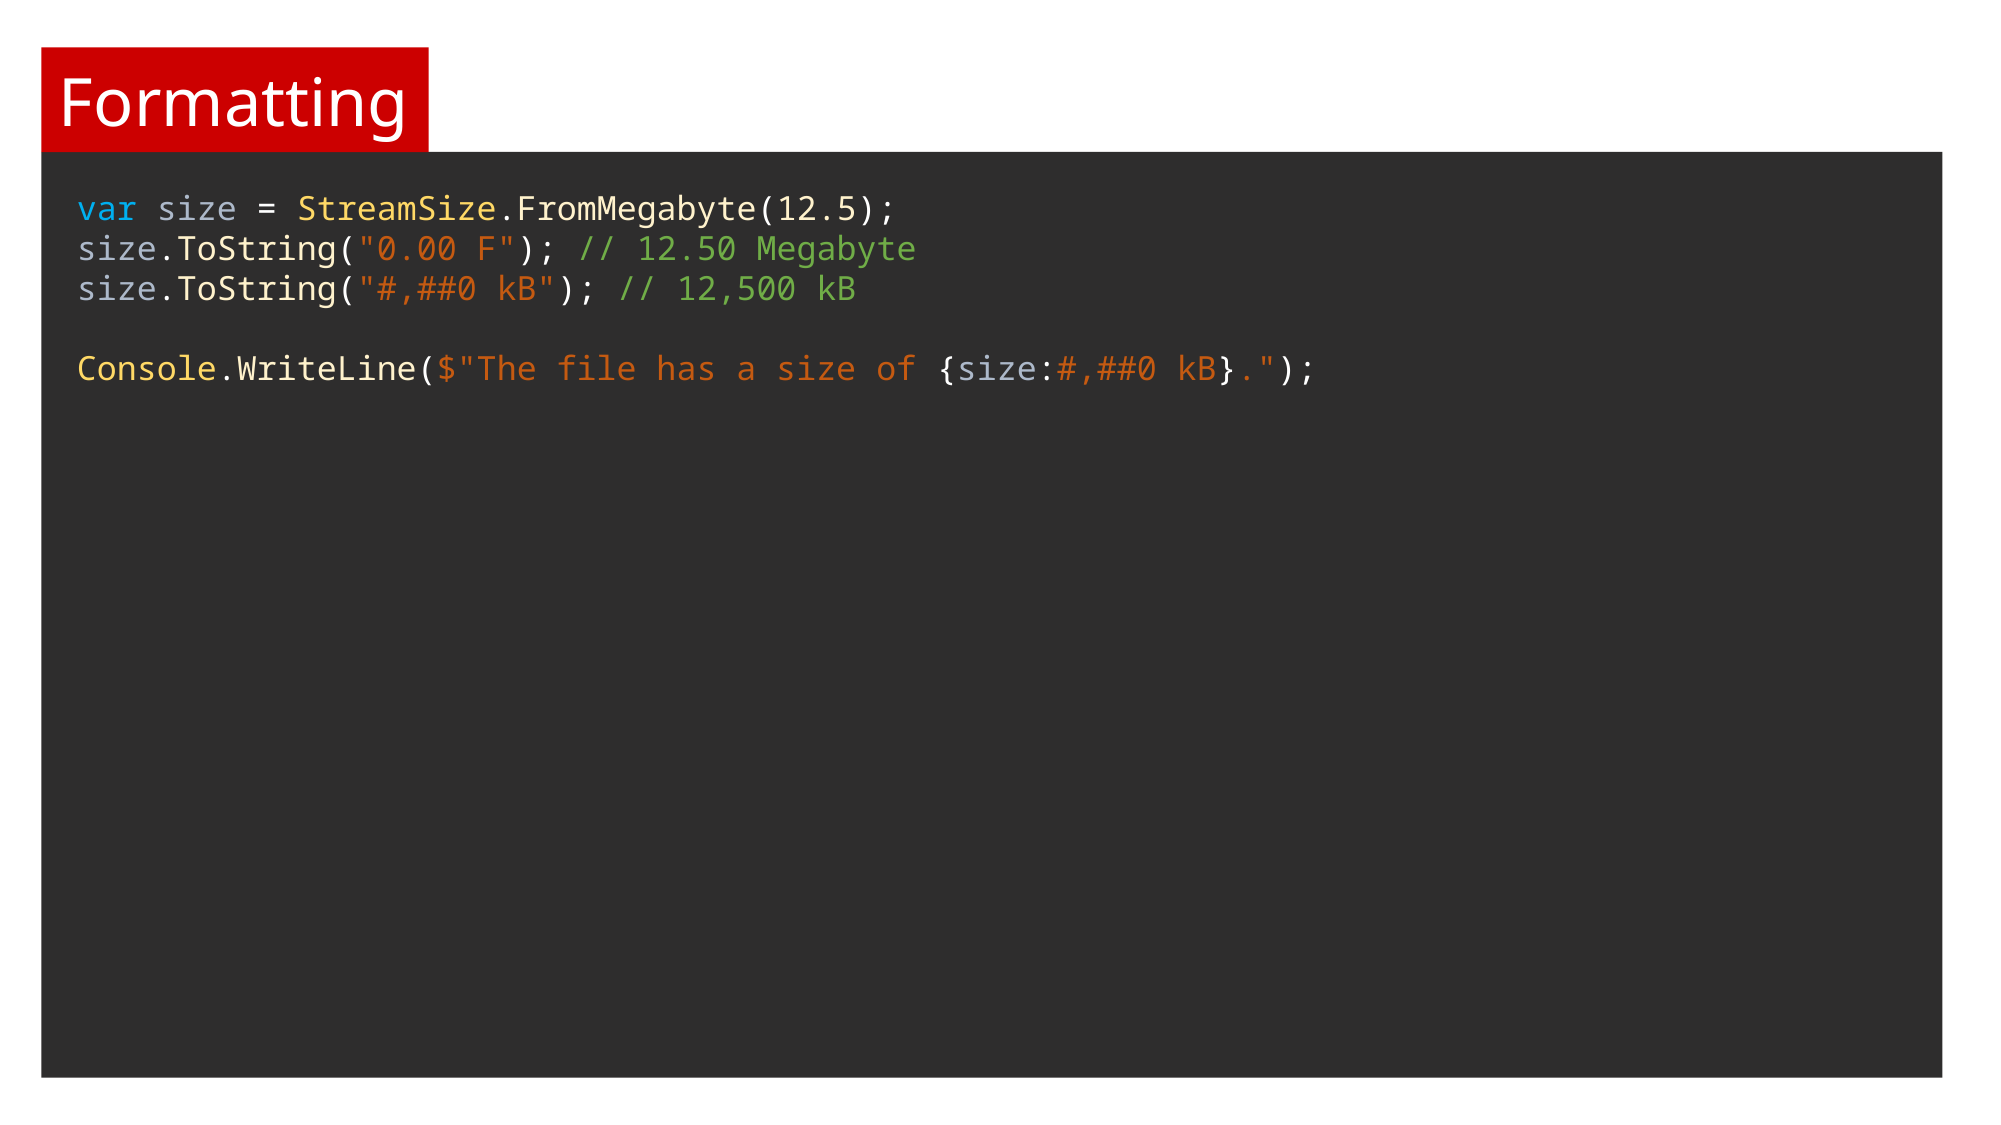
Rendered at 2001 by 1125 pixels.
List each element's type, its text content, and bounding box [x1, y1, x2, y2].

text_box Formatting [41, 47, 429, 153]
text_box var size = StreamSize.FromMegabyte(12.5); size.ToString("0.00 F"); // 12.50 Megabyte size.ToString("#,##0 kB"); // 12,500 kB Console.WriteLine($"The file has a size of {size:#,##0 kB}."); [41, 152, 1262, 437]
text_box [41, 152, 1942, 1078]
